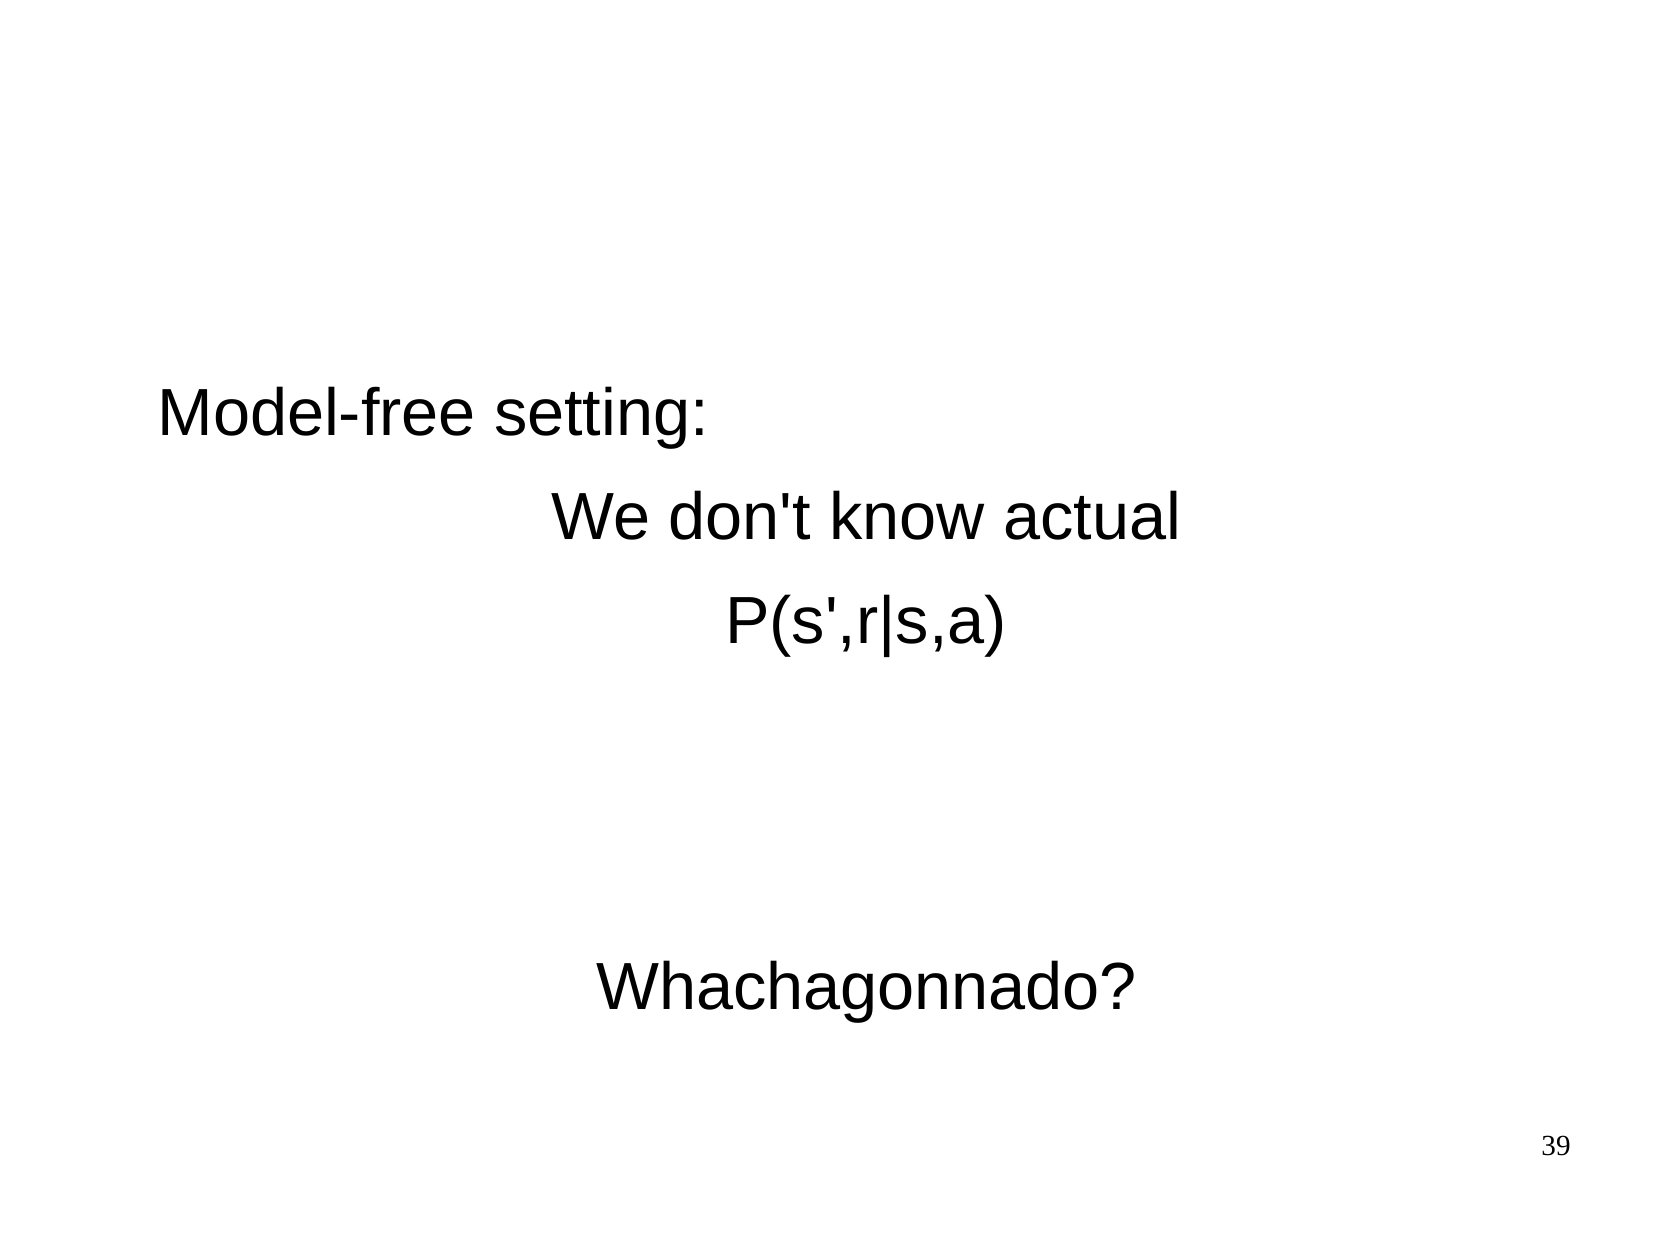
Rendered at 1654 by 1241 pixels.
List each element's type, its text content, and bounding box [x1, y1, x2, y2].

list Model-free setting: We don't know actual P(s',r|s,a) Whachagonnado? [86, 375, 1576, 1081]
